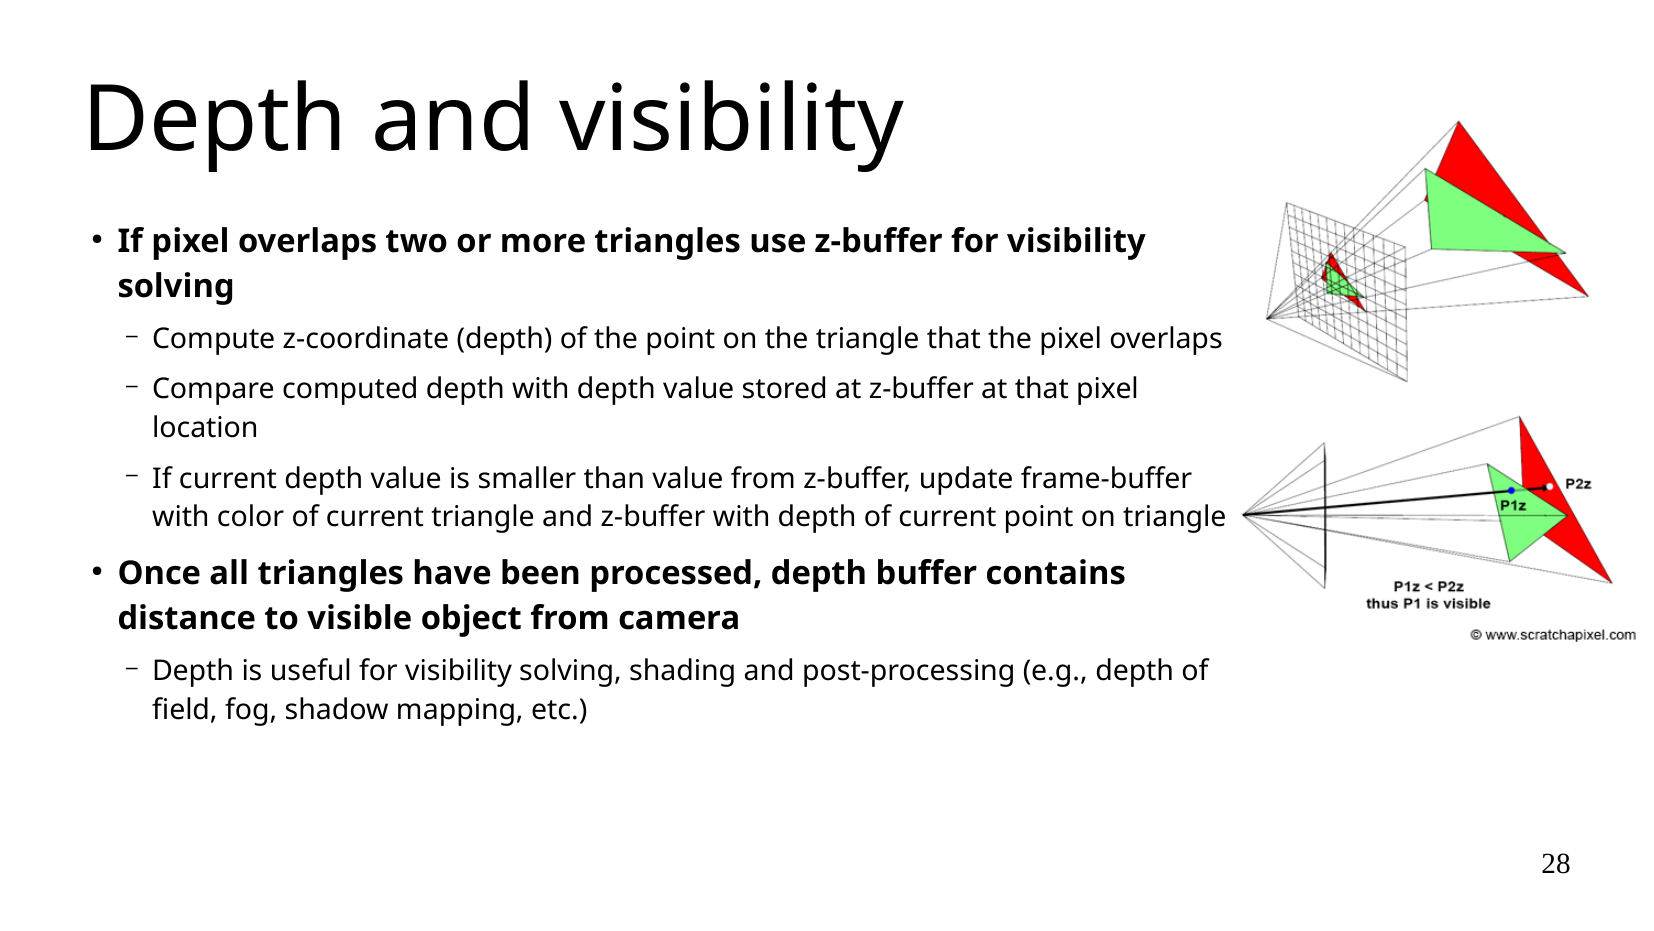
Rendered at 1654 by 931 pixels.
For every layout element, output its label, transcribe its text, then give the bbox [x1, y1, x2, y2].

list If pixel overlaps two or more triangles use z-buffer for visibility solving Compute z-coordinate (depth) of the point on the triangle that the pixel overlaps Compare computed depth with depth value stored at z-buffer at that pixel location If current depth value is smaller than value from z-buffer, update frame-buffer with color of current triangle and z-buffer with depth of current point on triangle Once all triangles have been processed, depth buffer contains distance to visible object from camera Depth is useful for visibility solving, shading and post-processing (e.g., depth of field, fog, shadow mapping, etc.) [82, 217, 1231, 758]
picture [1200, 104, 1640, 644]
title Depth and visibility [82, 37, 1571, 193]
